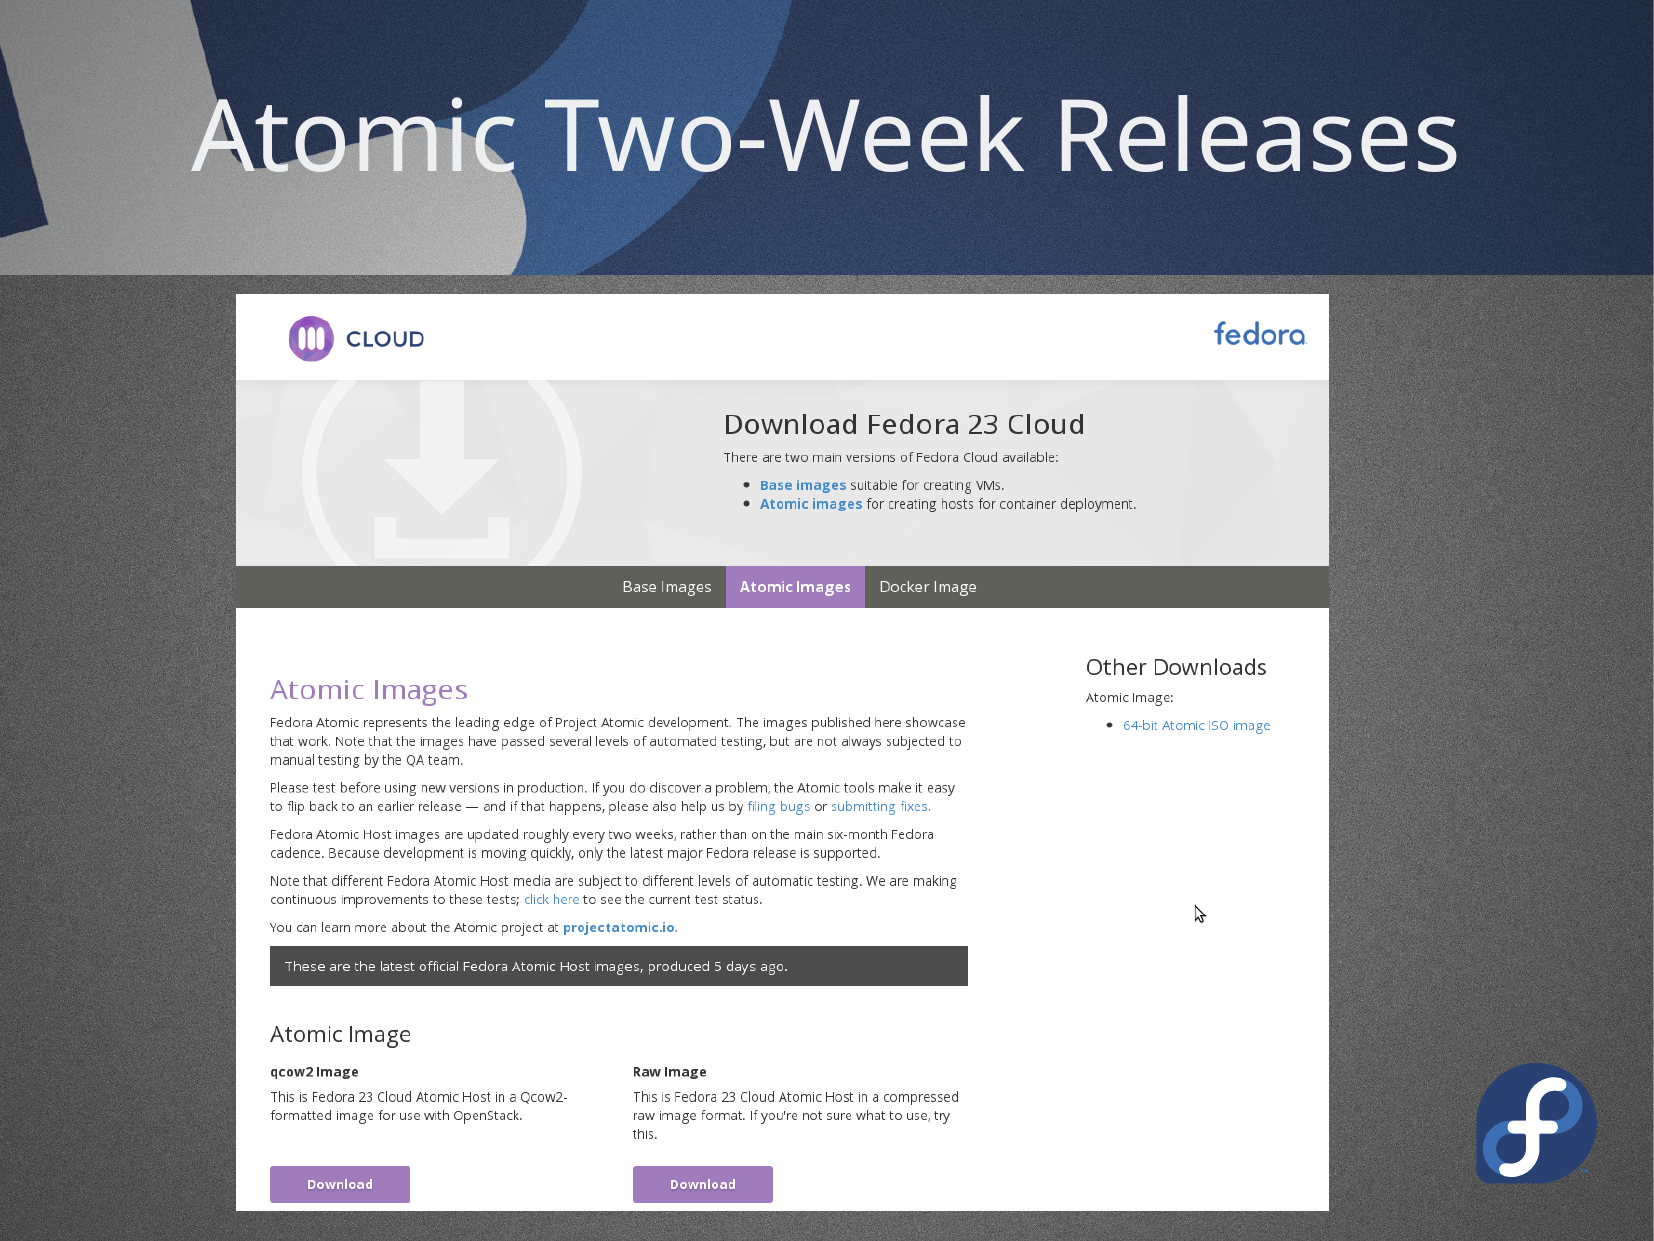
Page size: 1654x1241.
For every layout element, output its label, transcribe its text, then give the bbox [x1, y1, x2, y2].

title Atomic Two-Week Releases [88, 29, 1565, 237]
picture [0, 0, 1654, 1241]
